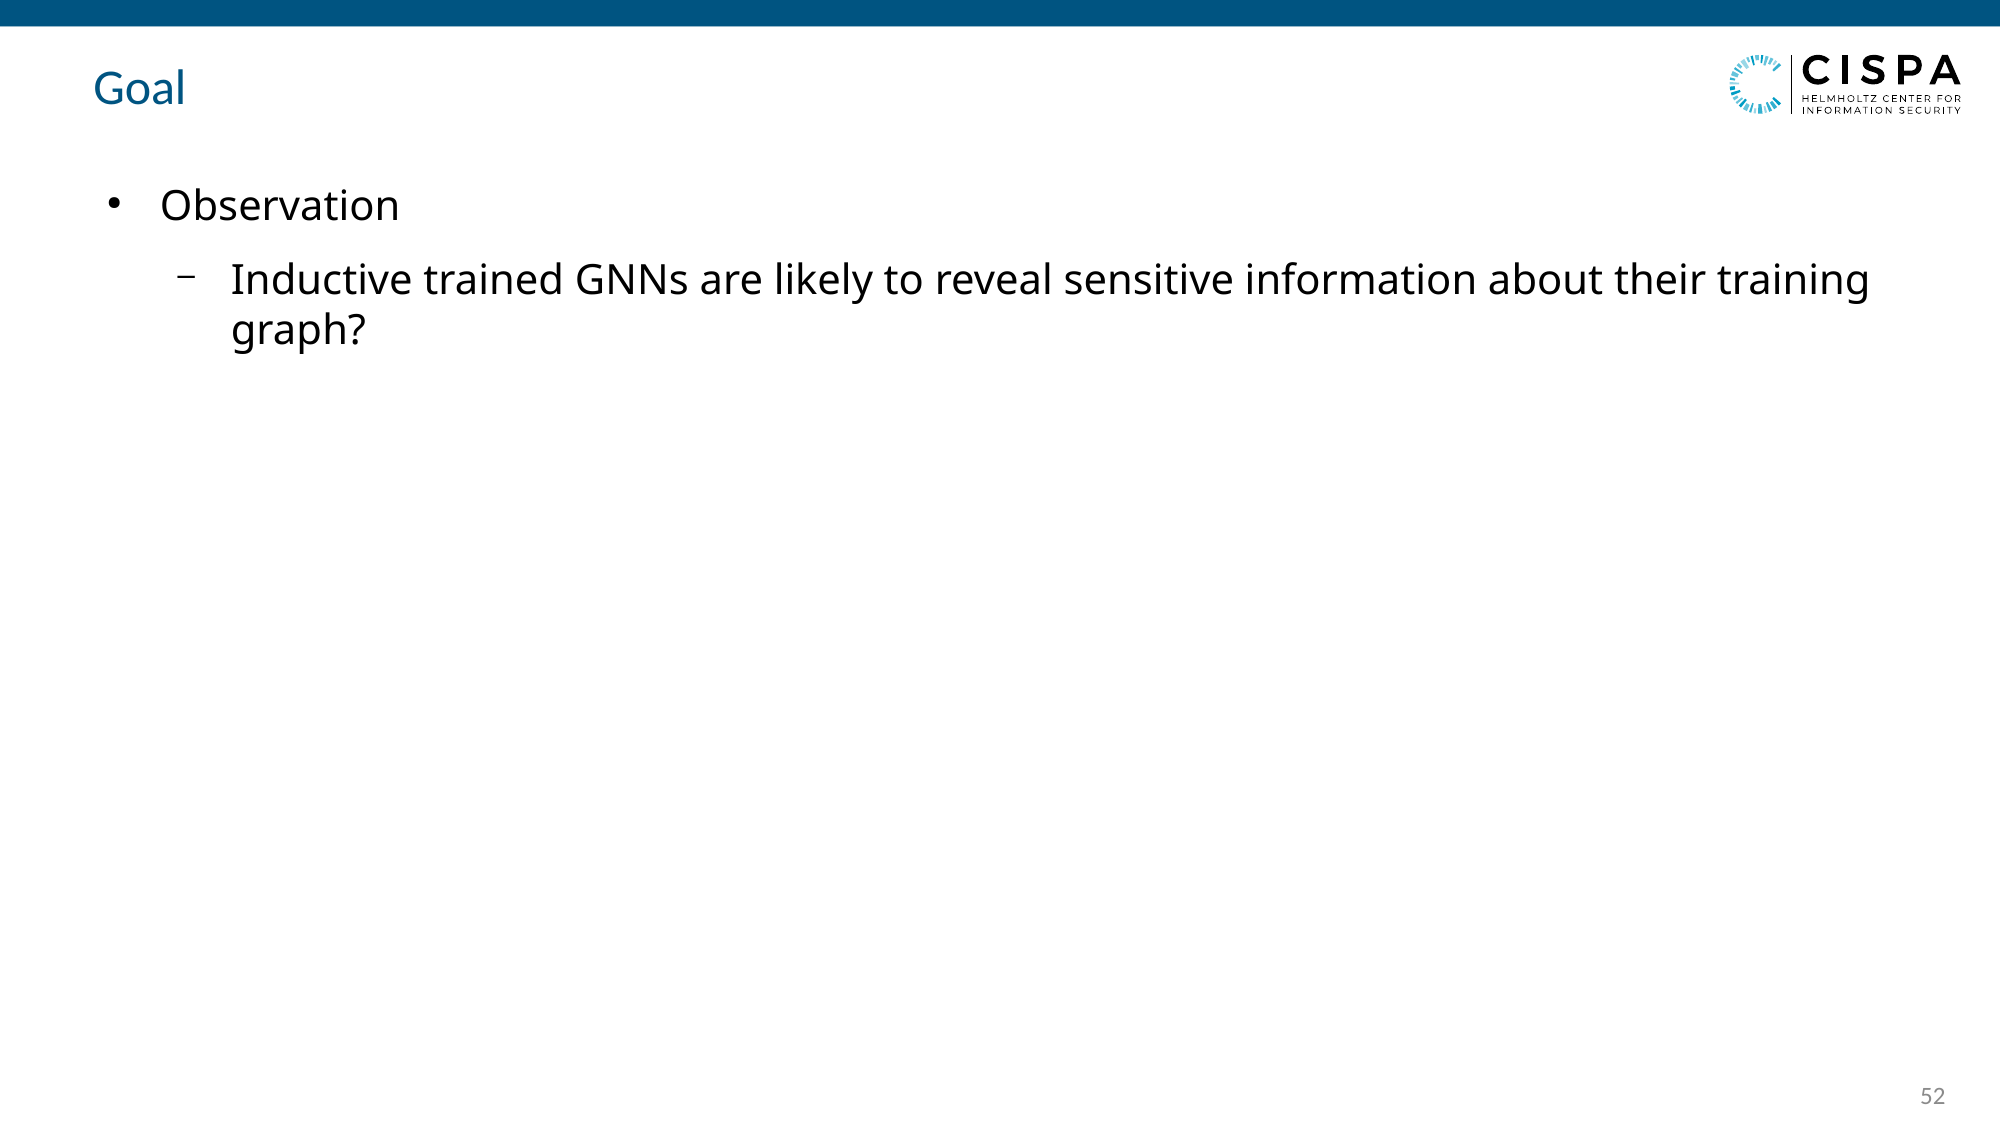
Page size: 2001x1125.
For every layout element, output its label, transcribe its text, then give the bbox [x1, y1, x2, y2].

list Observation Inductive trained GNNs are likely to reveal sensitive information about their training graph? [78, 173, 1922, 1027]
slide_number <number> [1870, 1065, 1961, 1125]
title Goal [78, 38, 1699, 131]
